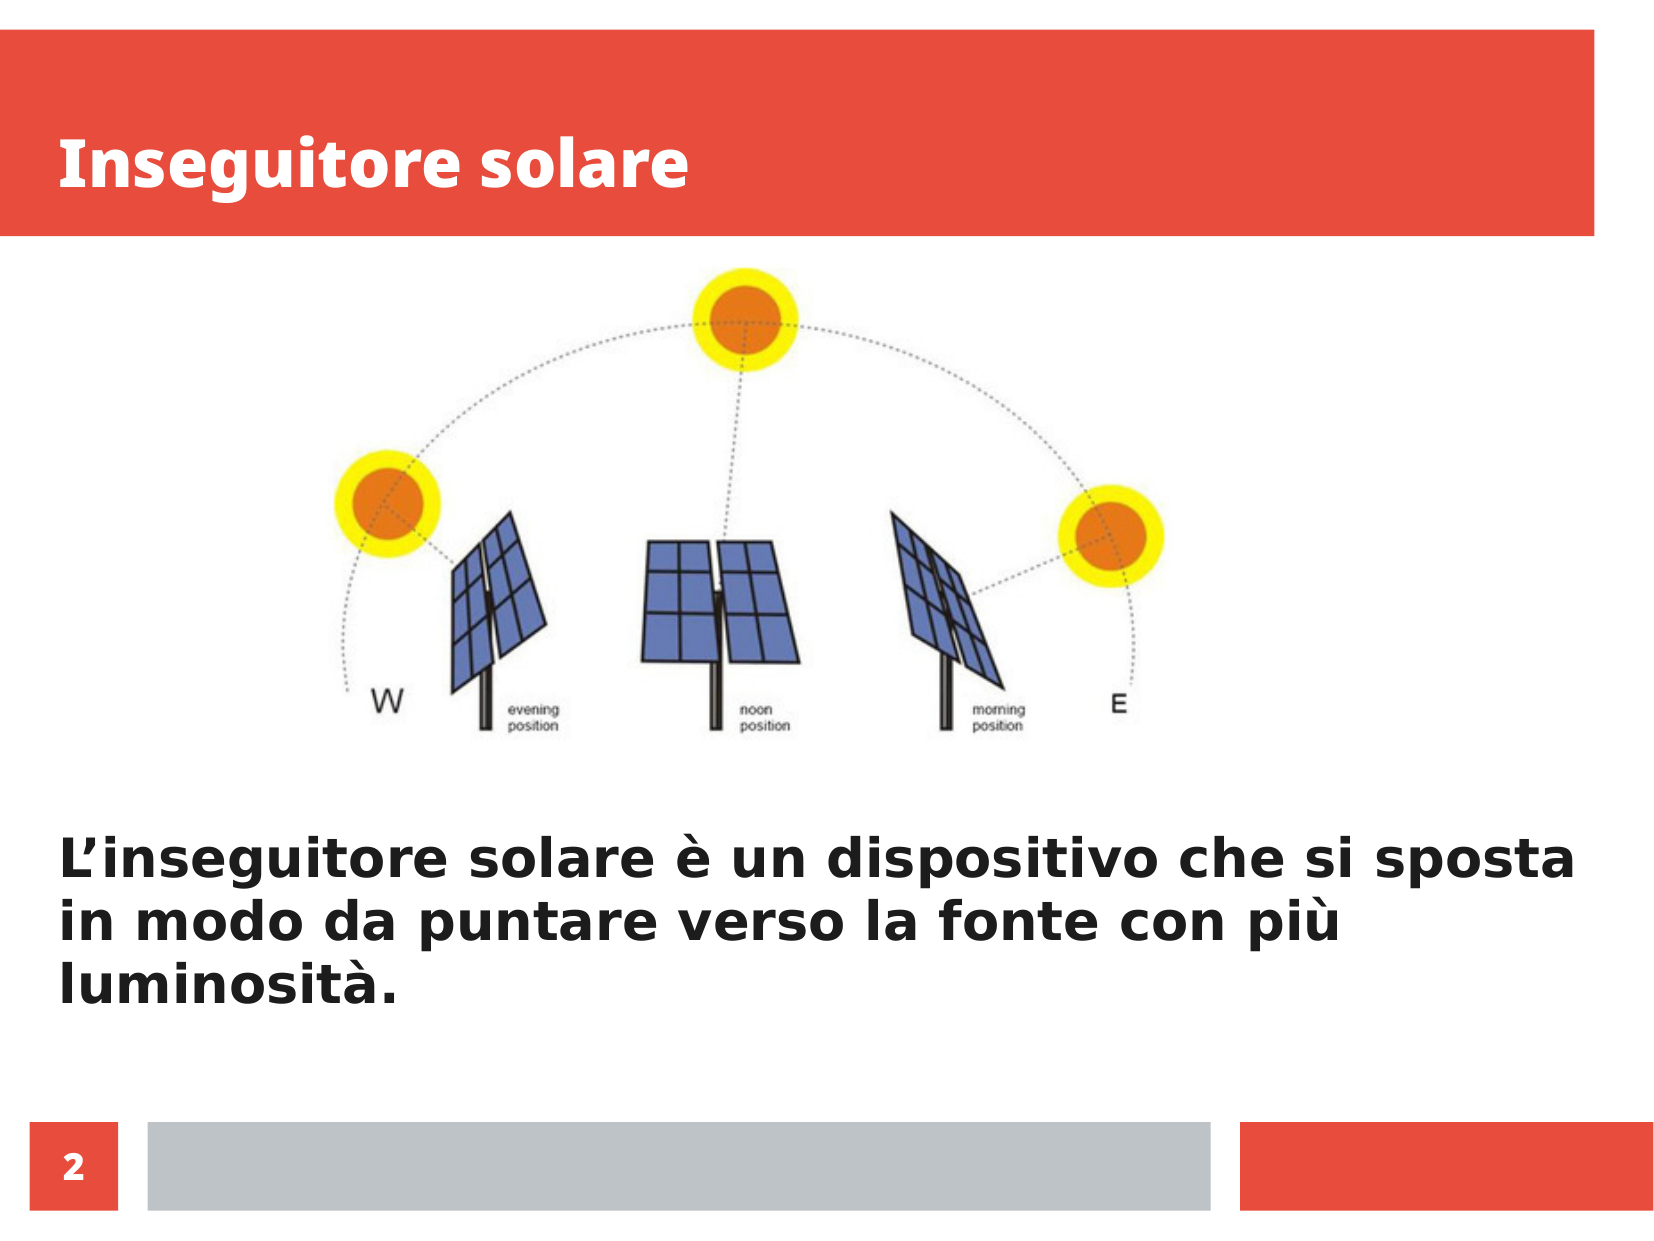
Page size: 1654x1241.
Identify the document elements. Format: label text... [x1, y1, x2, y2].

list L’inseguitore solare è un dispositivo che si sposta in modo da puntare verso la fonte con più luminosità. [59, 827, 1591, 1066]
title Inseguitore solare [59, 59, 1595, 207]
picture [300, 254, 1191, 758]
